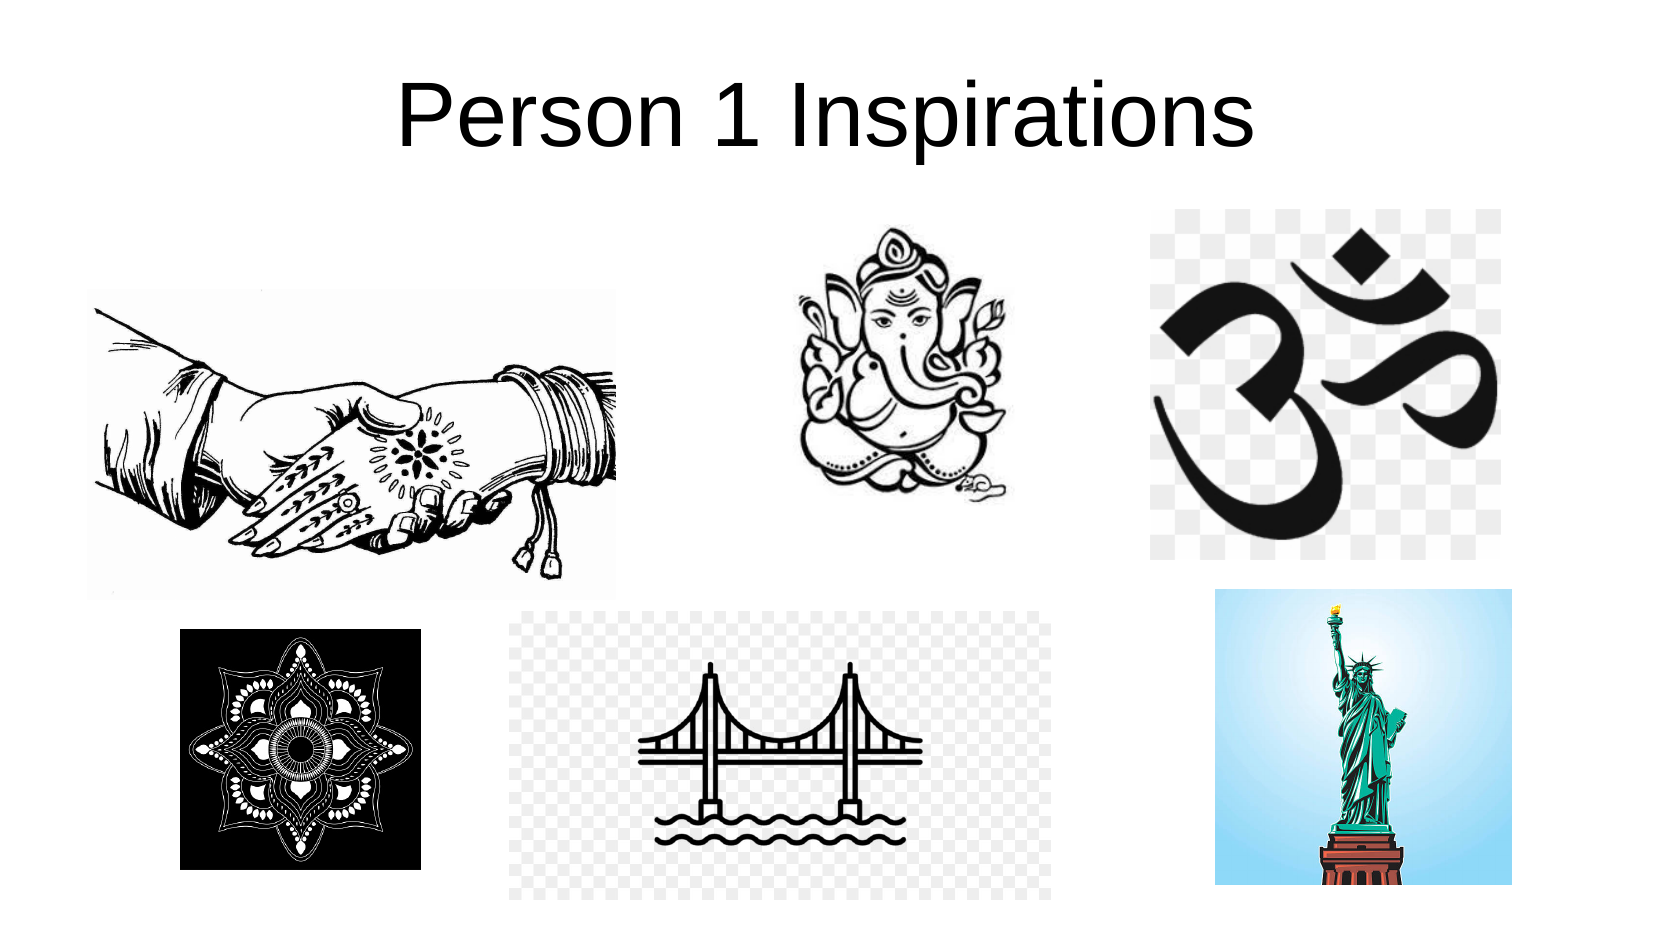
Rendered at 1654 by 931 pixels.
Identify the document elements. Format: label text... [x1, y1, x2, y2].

picture [1150, 209, 1501, 560]
picture [87, 289, 616, 601]
picture [509, 611, 1051, 901]
picture [1215, 589, 1512, 886]
picture [753, 224, 1036, 507]
title Person 1 Inspirations [82, 37, 1571, 193]
picture [180, 629, 421, 871]
